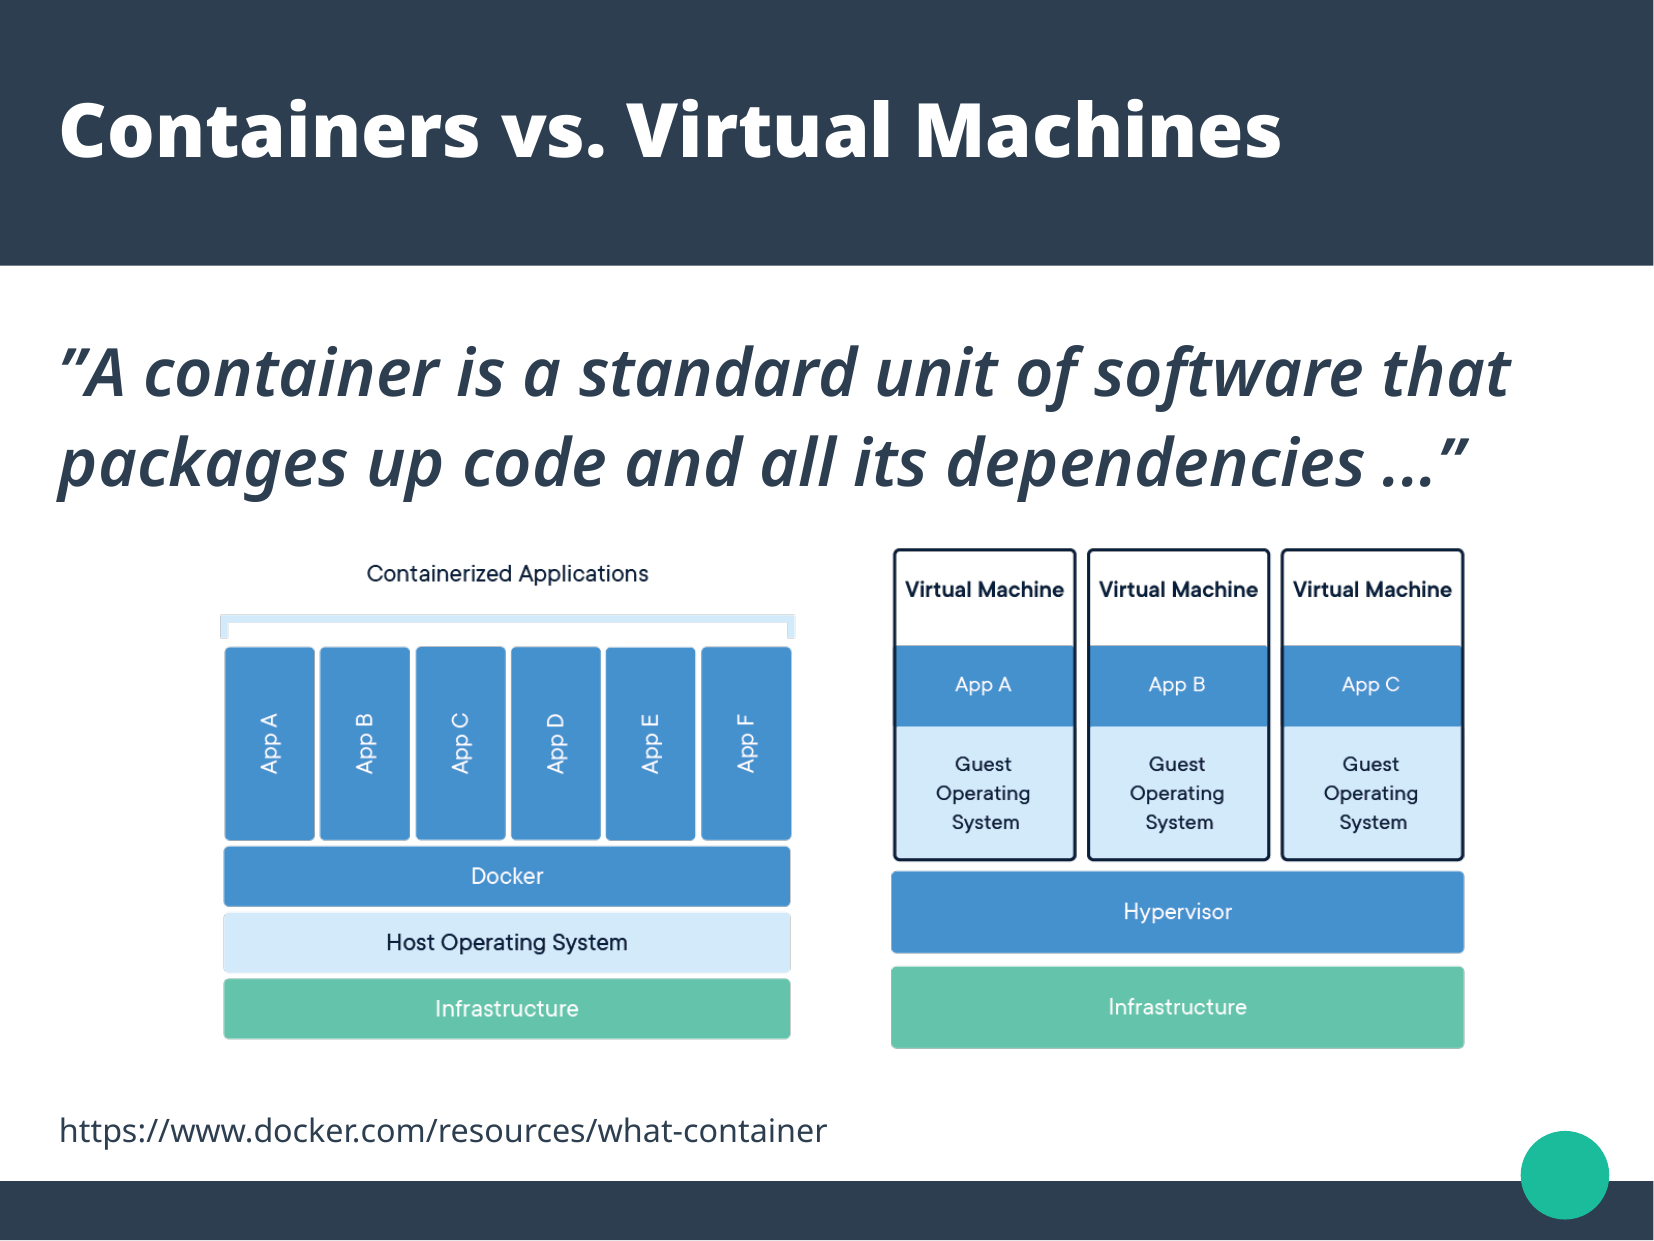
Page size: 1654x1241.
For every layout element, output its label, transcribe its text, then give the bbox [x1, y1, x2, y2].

picture [210, 539, 1477, 1058]
title Containers vs. Virtual Machines [59, 49, 1595, 207]
list ”A container is a standard unit of software that packages up code and all its dependencies ...” [59, 324, 1595, 1152]
text_box https://www.docker.com/resources/what-container [59, 1107, 982, 1152]
